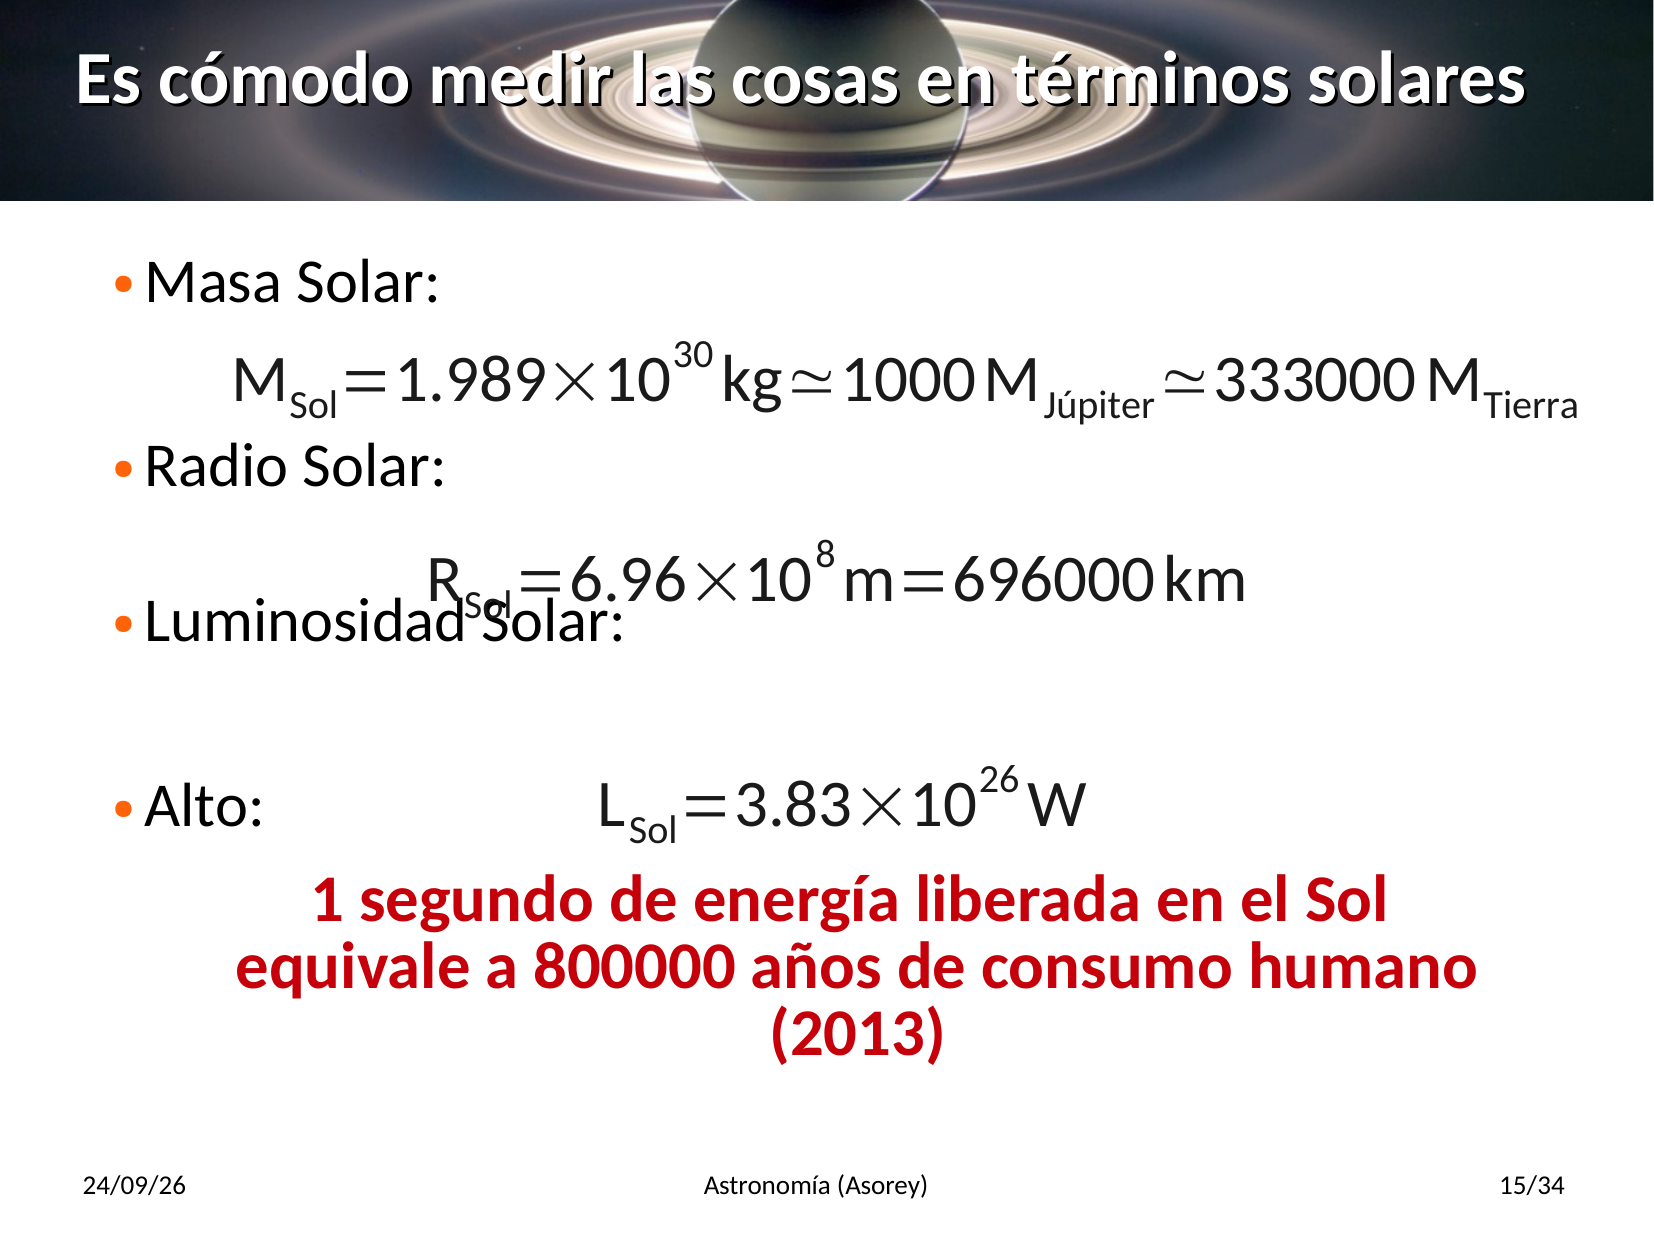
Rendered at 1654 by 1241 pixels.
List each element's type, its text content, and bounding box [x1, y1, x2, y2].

chart [420, 529, 1254, 631]
list Masa Solar: Radio Solar: Luminosidad Solar: Alto: 1 segundo de energía liberada en el Sol equivale a 800000 años de consumo humano (2013) [82, 255, 1571, 1156]
chart [225, 330, 1587, 431]
picture [0, 0, 1654, 201]
chart [591, 754, 1096, 856]
title Es cómodo medir las cosas en términos solares [75, 19, 1564, 151]
